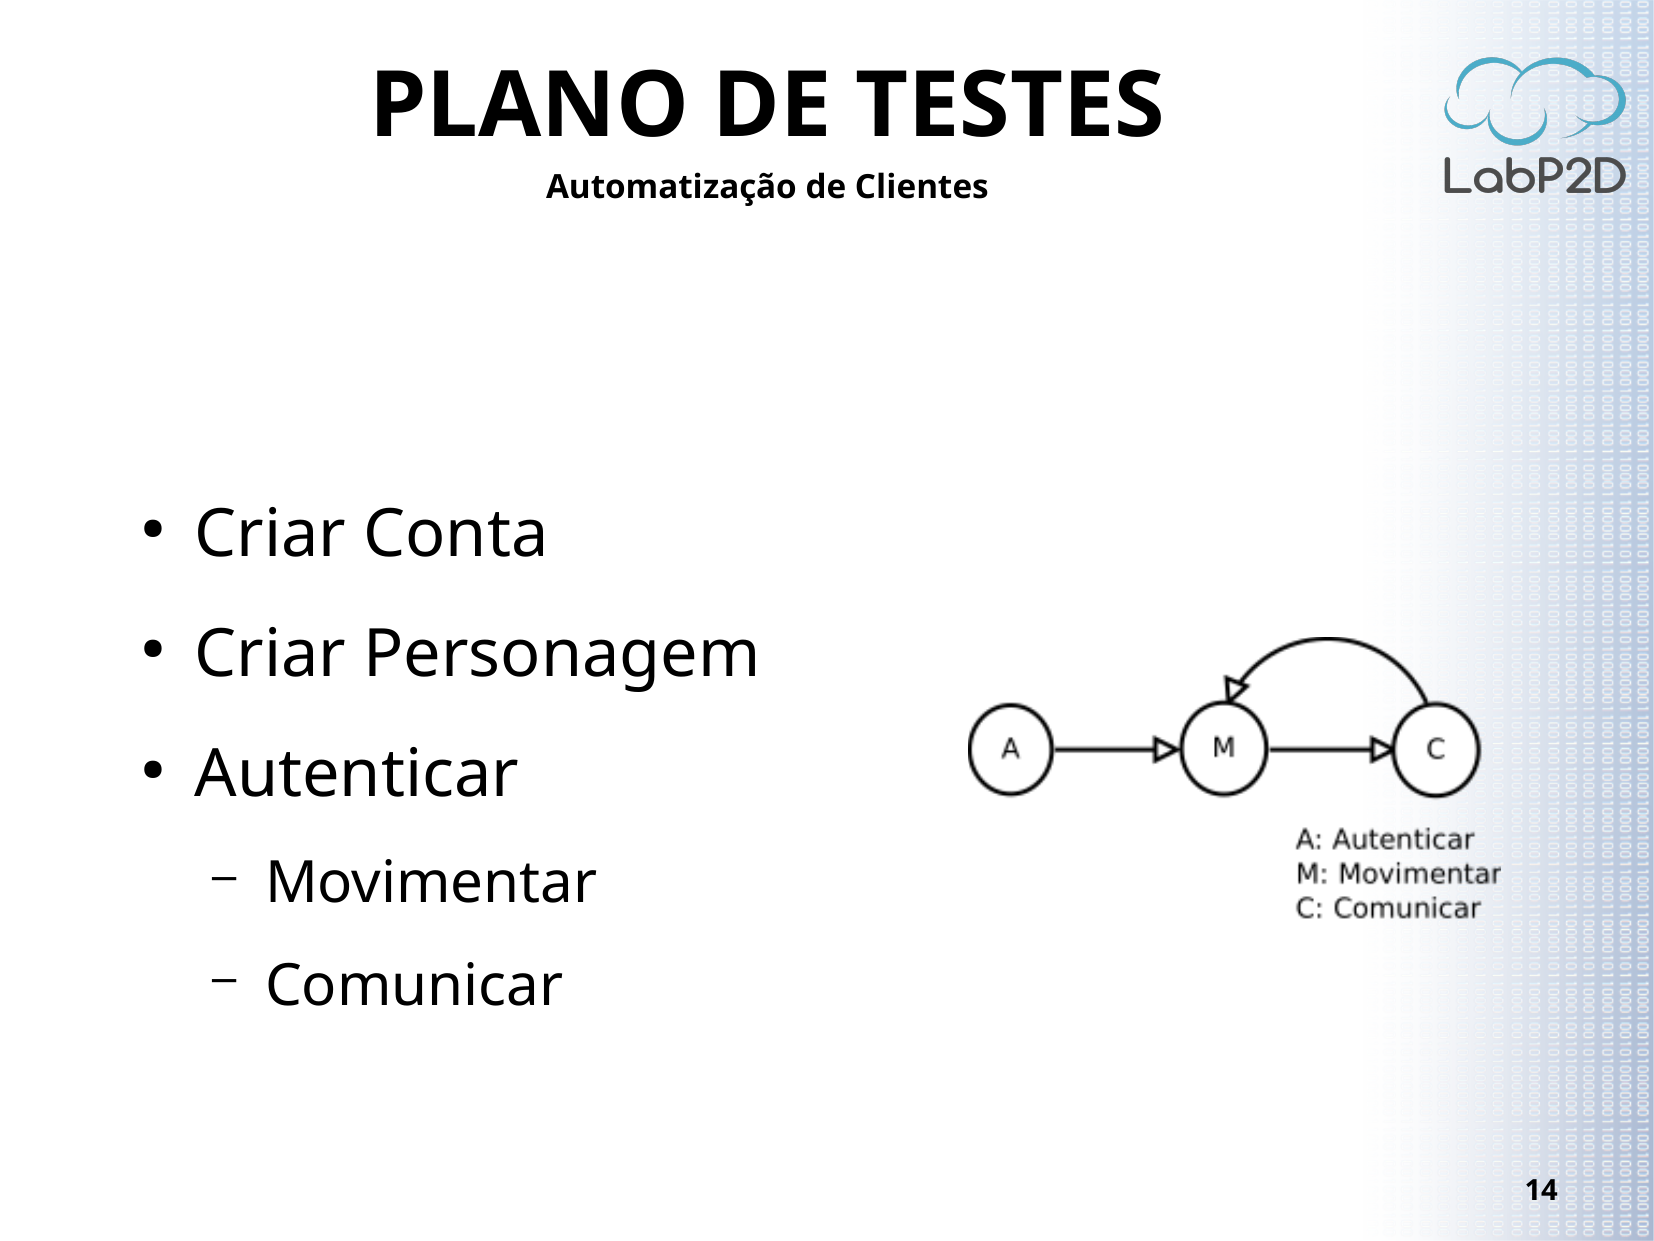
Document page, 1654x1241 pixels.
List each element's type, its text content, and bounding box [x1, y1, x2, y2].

list Criar Conta Criar Personagem Autenticar Movimentar Comunicar [123, 271, 827, 1116]
title PLANO DE TESTES Automatização de Clientes [82, 19, 1453, 227]
picture [968, 1, 1654, 1240]
